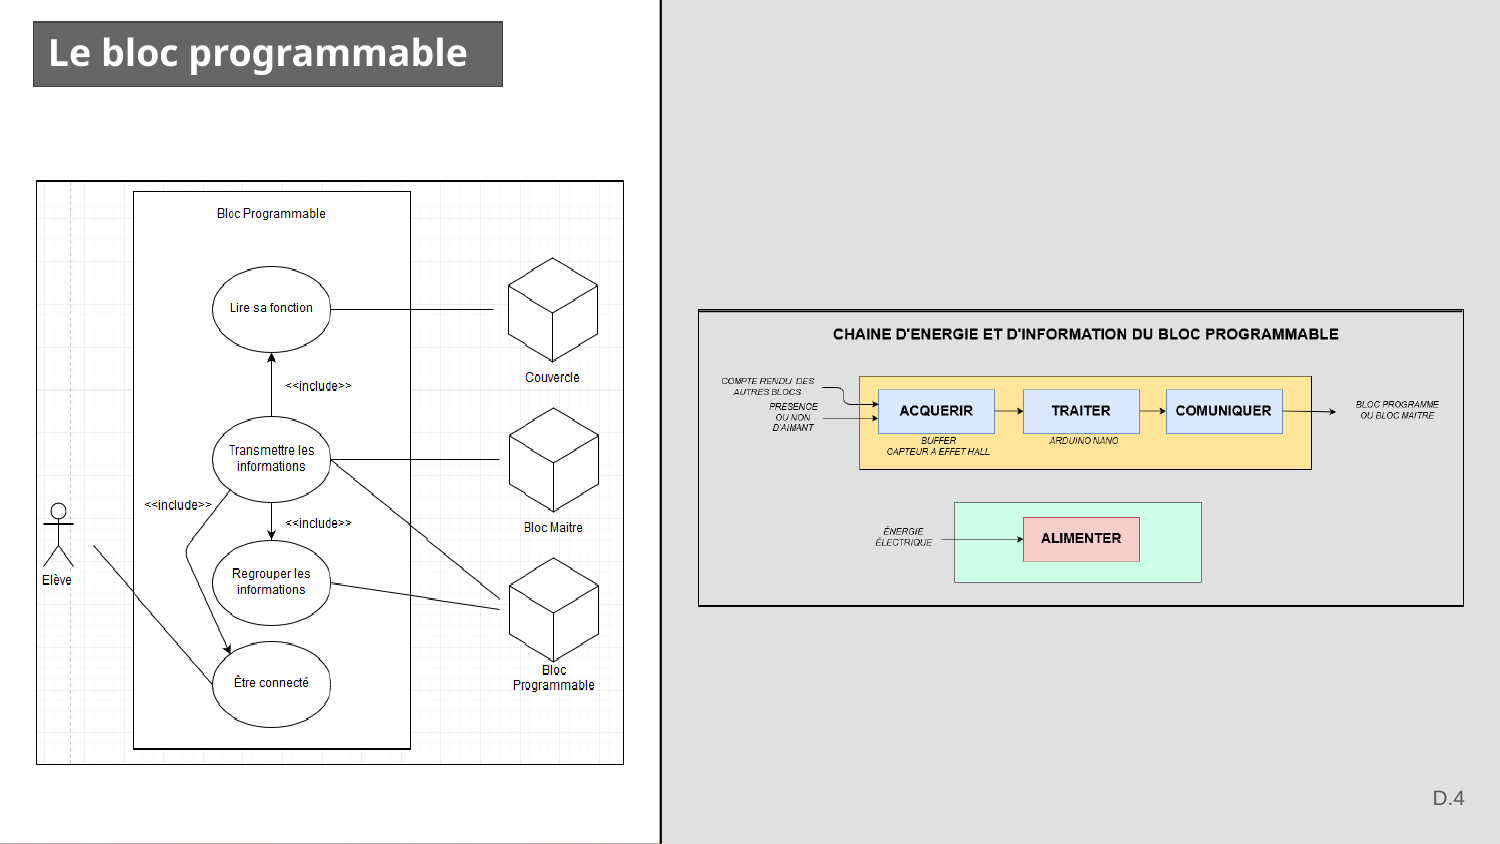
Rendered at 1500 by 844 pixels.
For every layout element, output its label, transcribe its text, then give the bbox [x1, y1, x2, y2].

title Le bloc programmable [32, 30, 693, 90]
picture [661, 0, 1500, 844]
picture [37, 181, 623, 764]
slide_number D.4 [1389, 764, 1480, 830]
text_box [0, 0, 660, 844]
